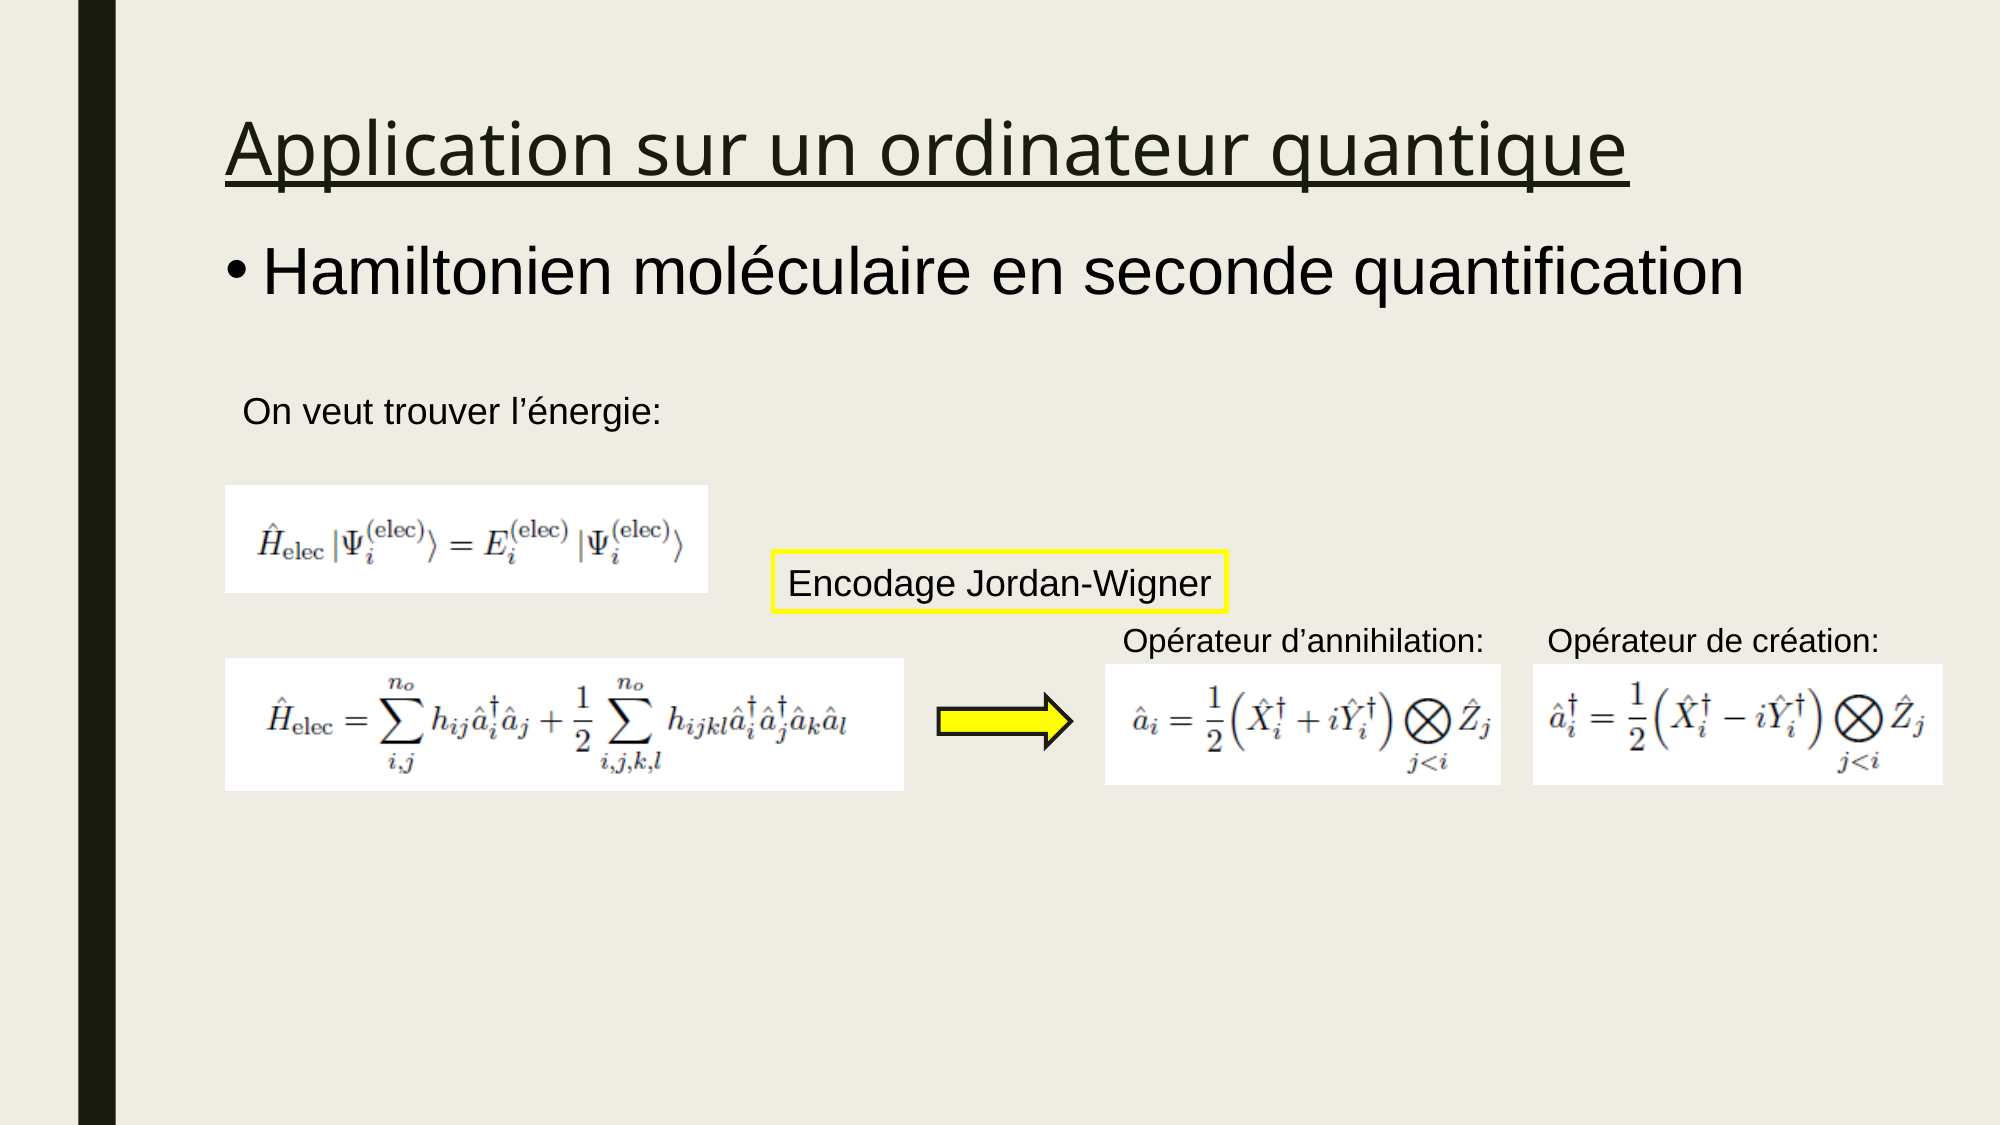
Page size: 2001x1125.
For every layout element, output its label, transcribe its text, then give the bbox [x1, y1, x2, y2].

text_box Encodage Jordan-Wigner [773, 551, 1227, 612]
subtitle Hamiltonien moléculaire en seconde quantification [225, 226, 1800, 319]
picture [225, 485, 708, 593]
text_box On veut trouver l’énergie: [227, 379, 678, 440]
picture [1533, 664, 1943, 785]
text_box [938, 696, 1071, 747]
text_box Application sur un ordinateur quantique [225, 112, 1800, 226]
text_box Opérateur de création: [1532, 611, 1896, 667]
text_box Opérateur d’annihilation: [1107, 611, 1501, 664]
picture [225, 658, 904, 791]
picture [1105, 664, 1501, 785]
